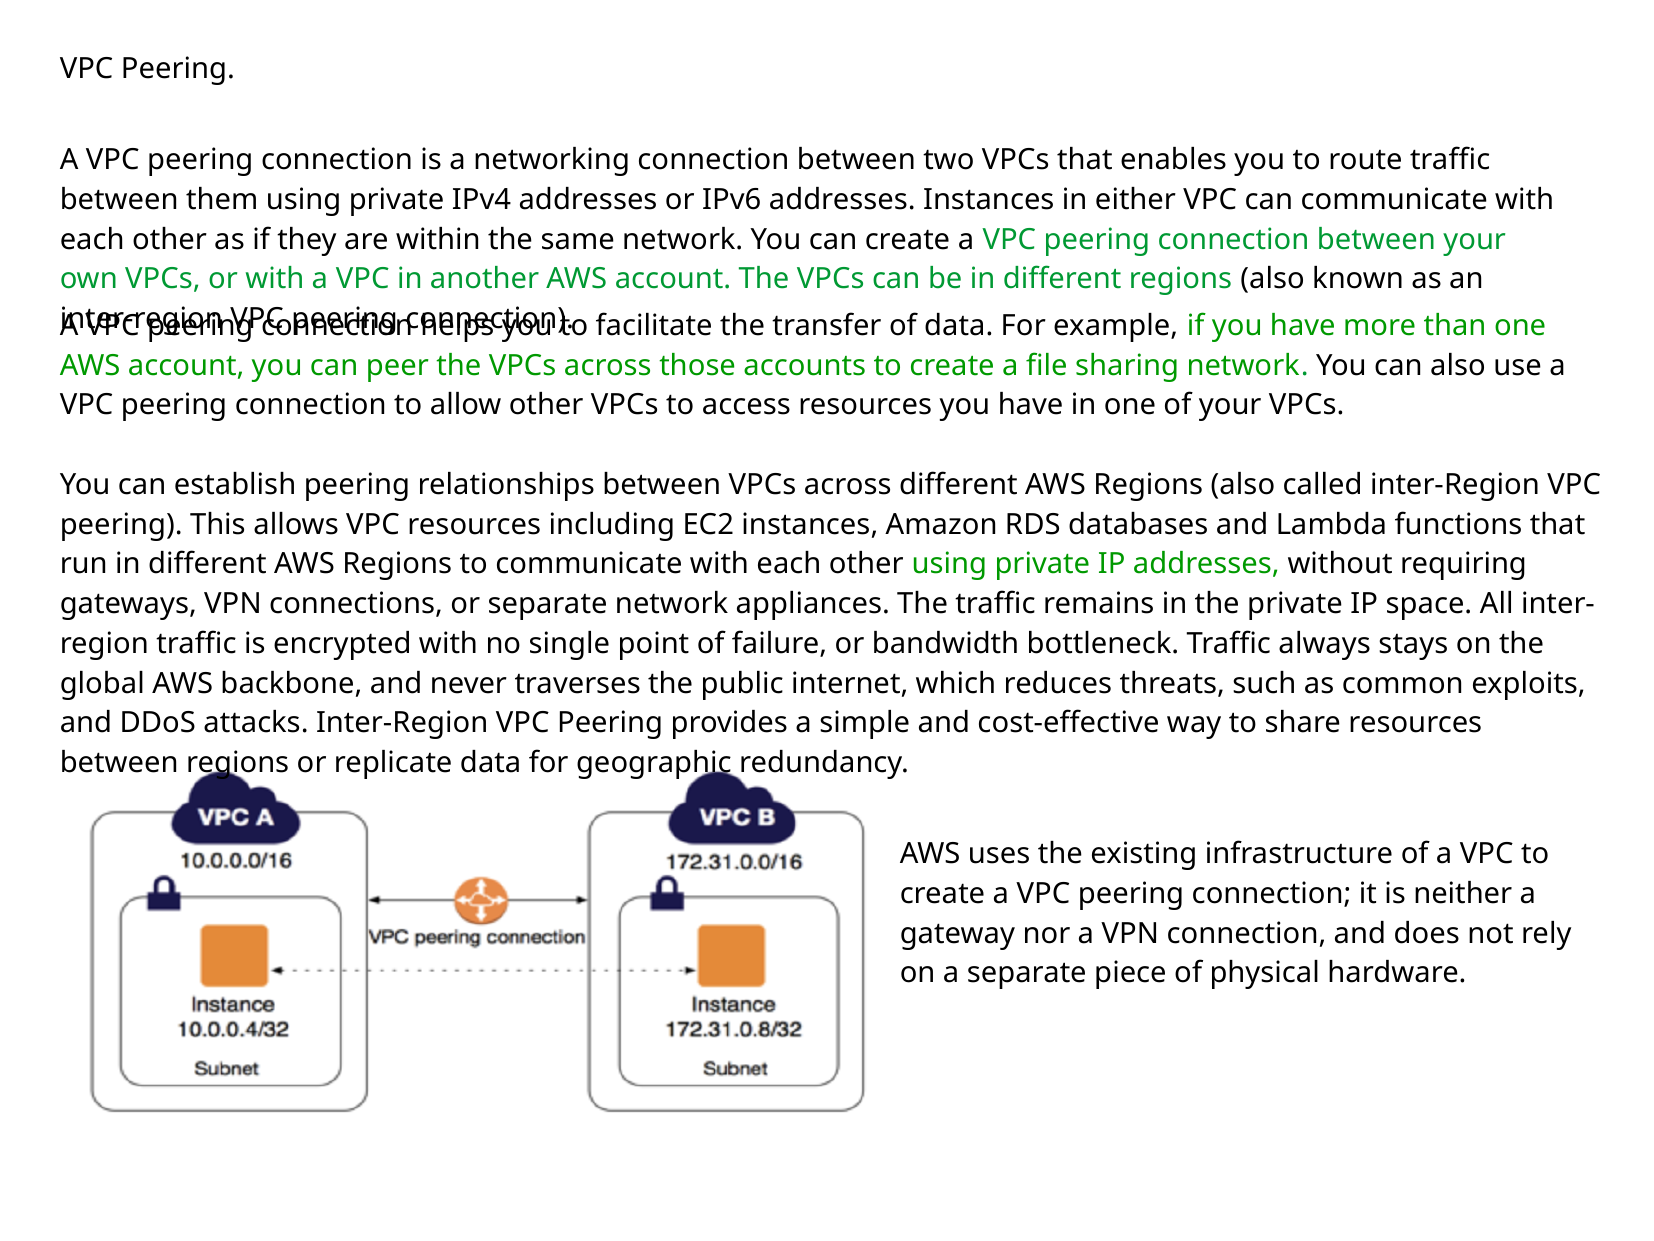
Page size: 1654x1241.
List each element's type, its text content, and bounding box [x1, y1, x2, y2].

text_box A VPC peering connection helps you to facilitate the transfer of data. For example, if you have more than one AWS account, you can peer the VPCs across those accounts to create a file sharing network. You can also use a VPC peering connection to allow other VPCs to access resources you have in one of your VPCs. You can establish peering relationships between VPCs across different AWS Regions (also called inter-Region VPC peering). This allows VPC resources including EC2 instances, Amazon RDS databases and Lambda functions that run in different AWS Regions to communicate with each other using private IP addresses, without requiring gateways, VPN connections, or separate network appliances. The traffic remains in the private IP space. All inter-region traffic is encrypted with no single point of failure, or bandwidth bottleneck. Traffic always stays on the global AWS backbone, and never traverses the public internet, which reduces threats, such as common exploits, and DDoS attacks. Inter-Region VPC Peering provides a simple and cost-effective way to share resources between regions or replicate data for geographic redundancy. [45, 296, 1621, 661]
picture [825, 758, 834, 770]
text_box VPC Peering. A VPC peering connection is a networking connection between two VPCs that enables you to route traffic between them using private IPv4 addresses or IPv6 addresses. Instances in either VPC can communicate with each other as if they are within the same network. You can create a VPC peering connection between your own VPCs, or with a VPC in another AWS account. The VPCs can be in different regions (also known as an inter-region VPC peering connection). [45, 40, 1576, 271]
picture [463, 758, 472, 770]
text_box AWS uses the existing infrastructure of a VPC to create a VPC peering connection; it is neither a gateway nor a VPN connection, and does not rely on a separate piece of physical hardware. [885, 825, 1621, 1006]
picture [75, 755, 901, 1141]
picture [771, 758, 780, 770]
